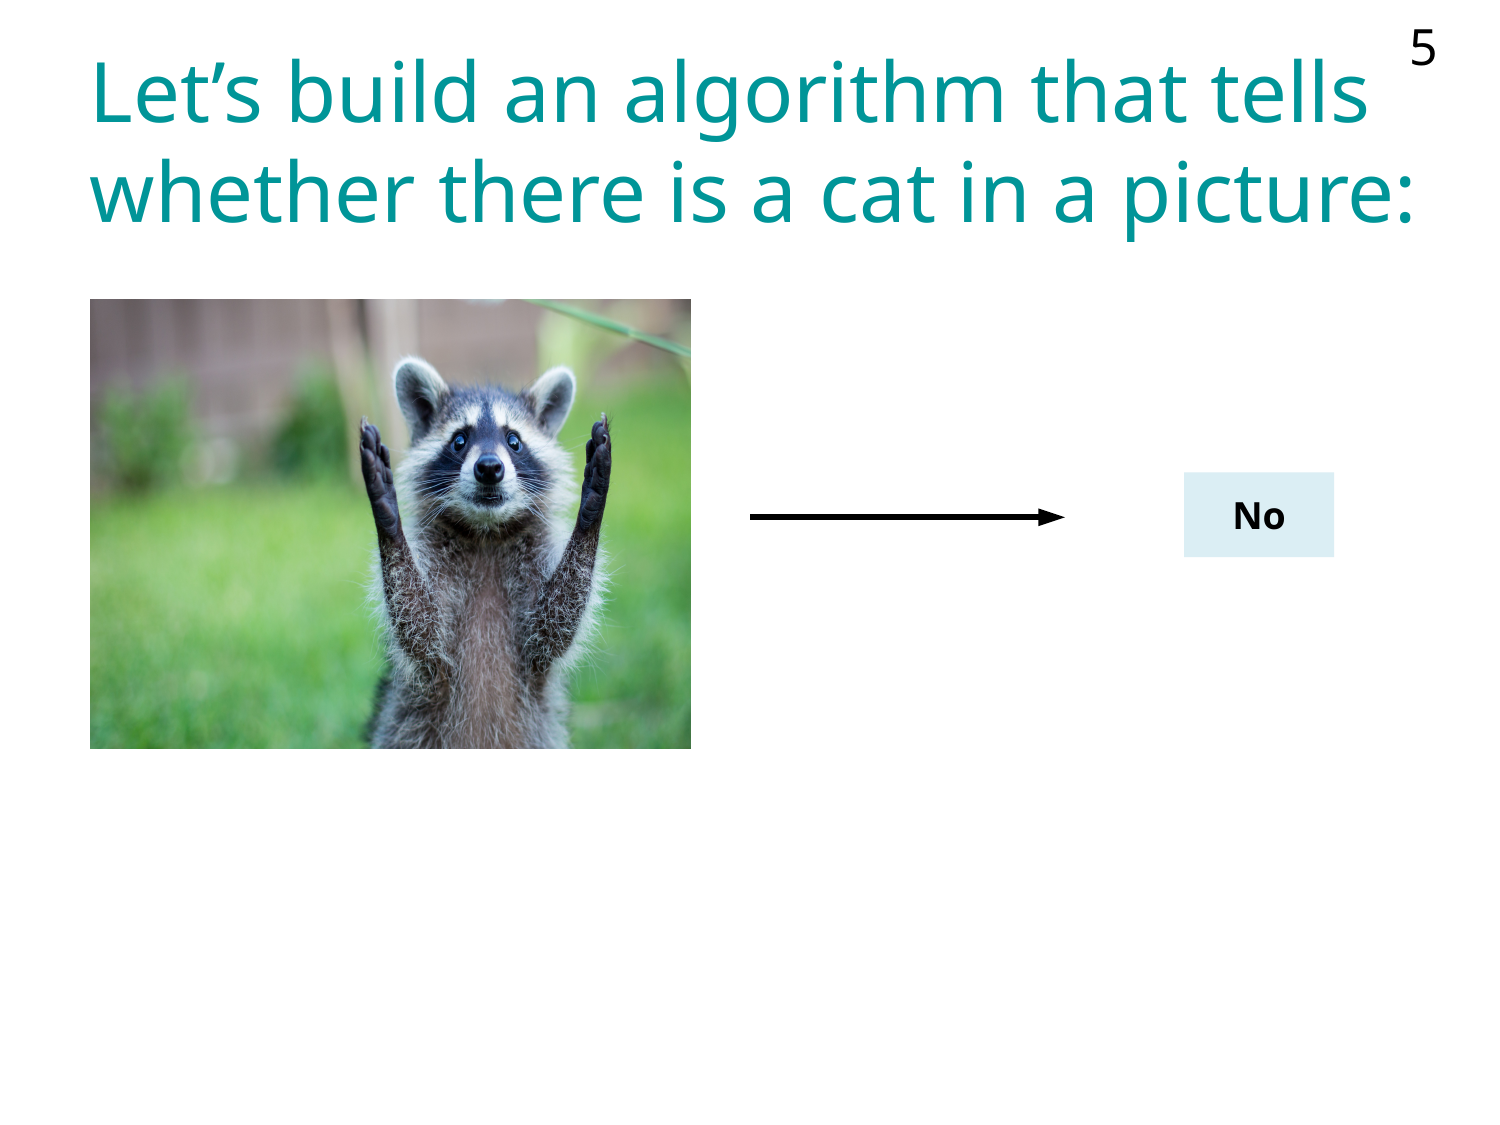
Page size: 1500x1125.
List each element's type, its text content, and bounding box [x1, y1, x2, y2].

picture [90, 299, 691, 749]
text_box Let’s build an algorithm that tells whether there is a cat in a picture: [75, 45, 1456, 233]
text_box No [1184, 472, 1335, 558]
